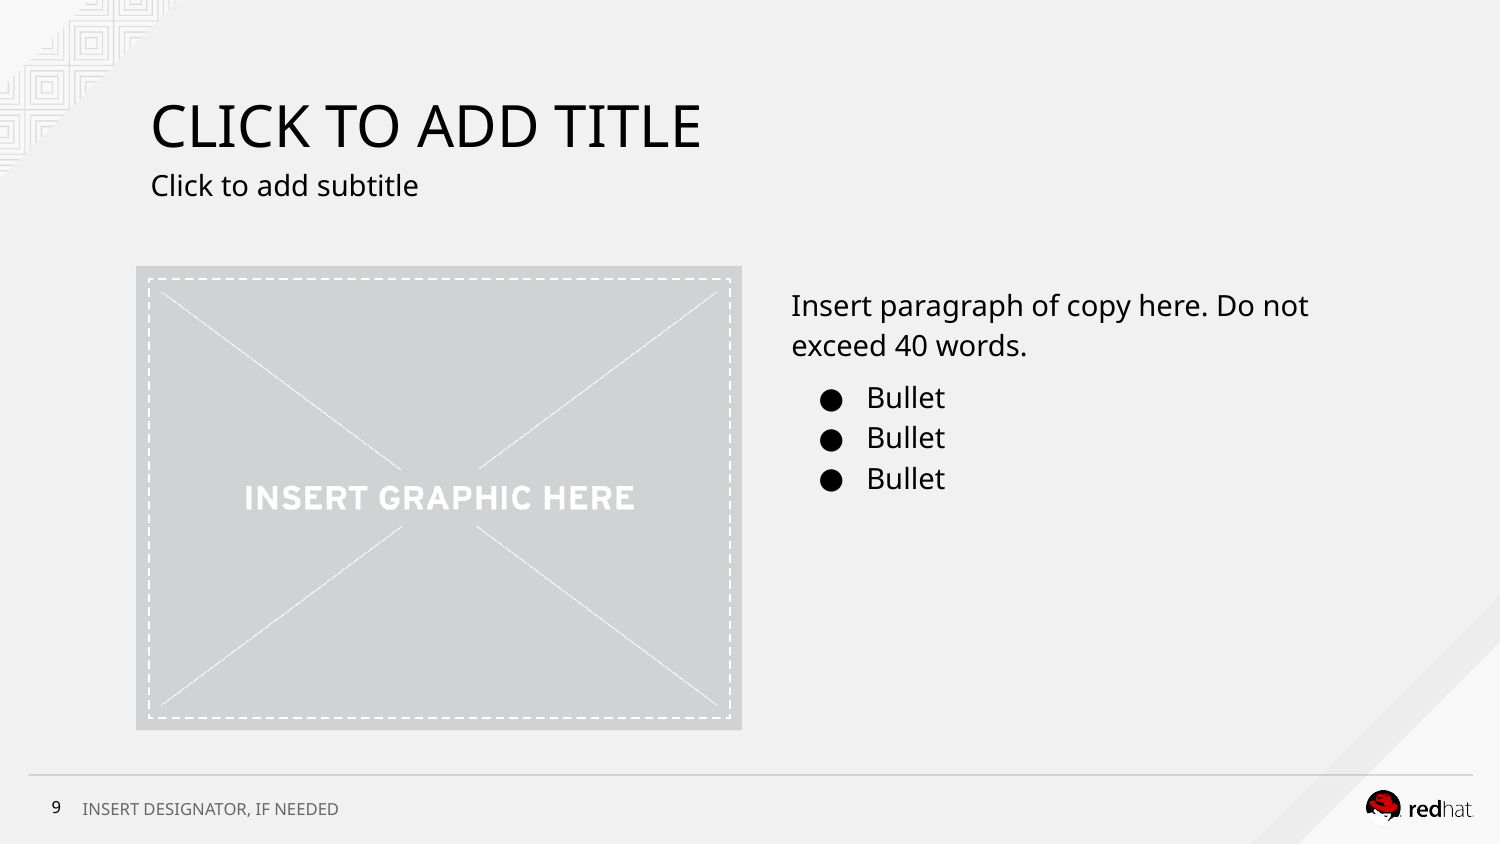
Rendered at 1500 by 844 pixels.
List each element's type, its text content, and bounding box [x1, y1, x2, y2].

title CLICK TO ADD TITLE [135, 0, 1365, 152]
list Insert paragraph of copy here. Do not exceed 40 words. Bullet Bullet Bullet [776, 266, 1365, 701]
picture [0, 0, 1500, 844]
slide_number <number> [16, 776, 77, 842]
subtitle Click to add subtitle [135, 152, 1365, 207]
